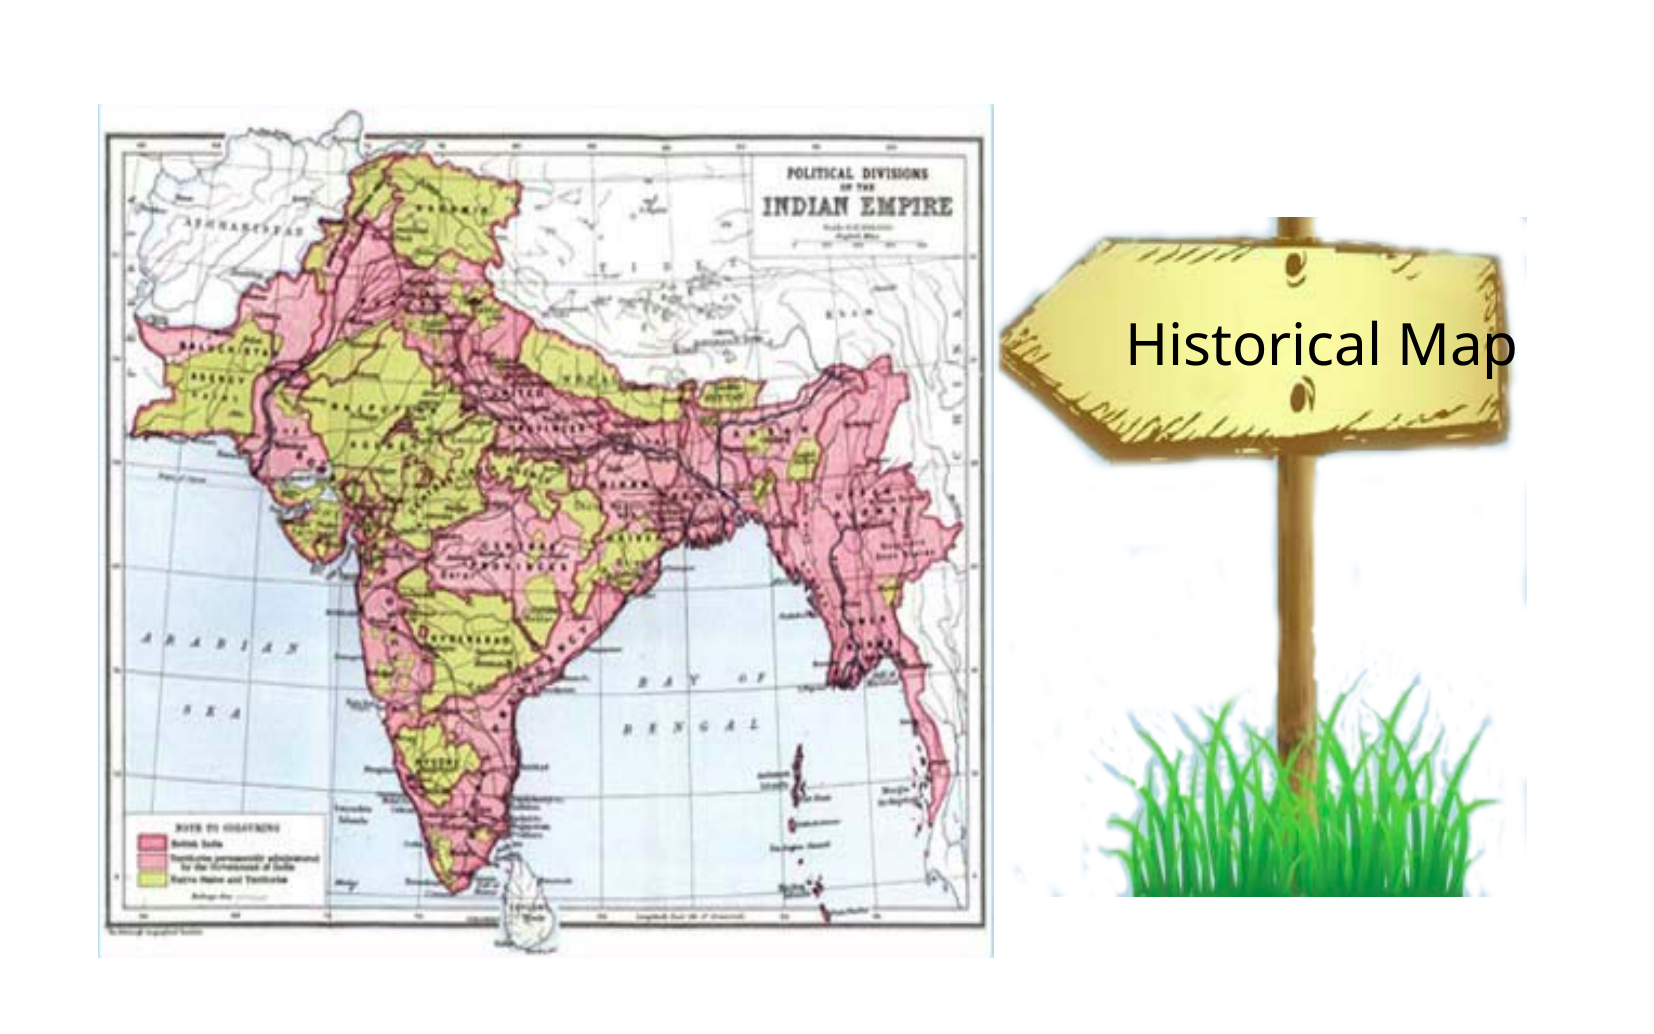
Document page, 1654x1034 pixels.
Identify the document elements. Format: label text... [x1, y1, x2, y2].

text_box Historical Map [1110, 295, 1449, 383]
picture [98, 104, 1528, 958]
